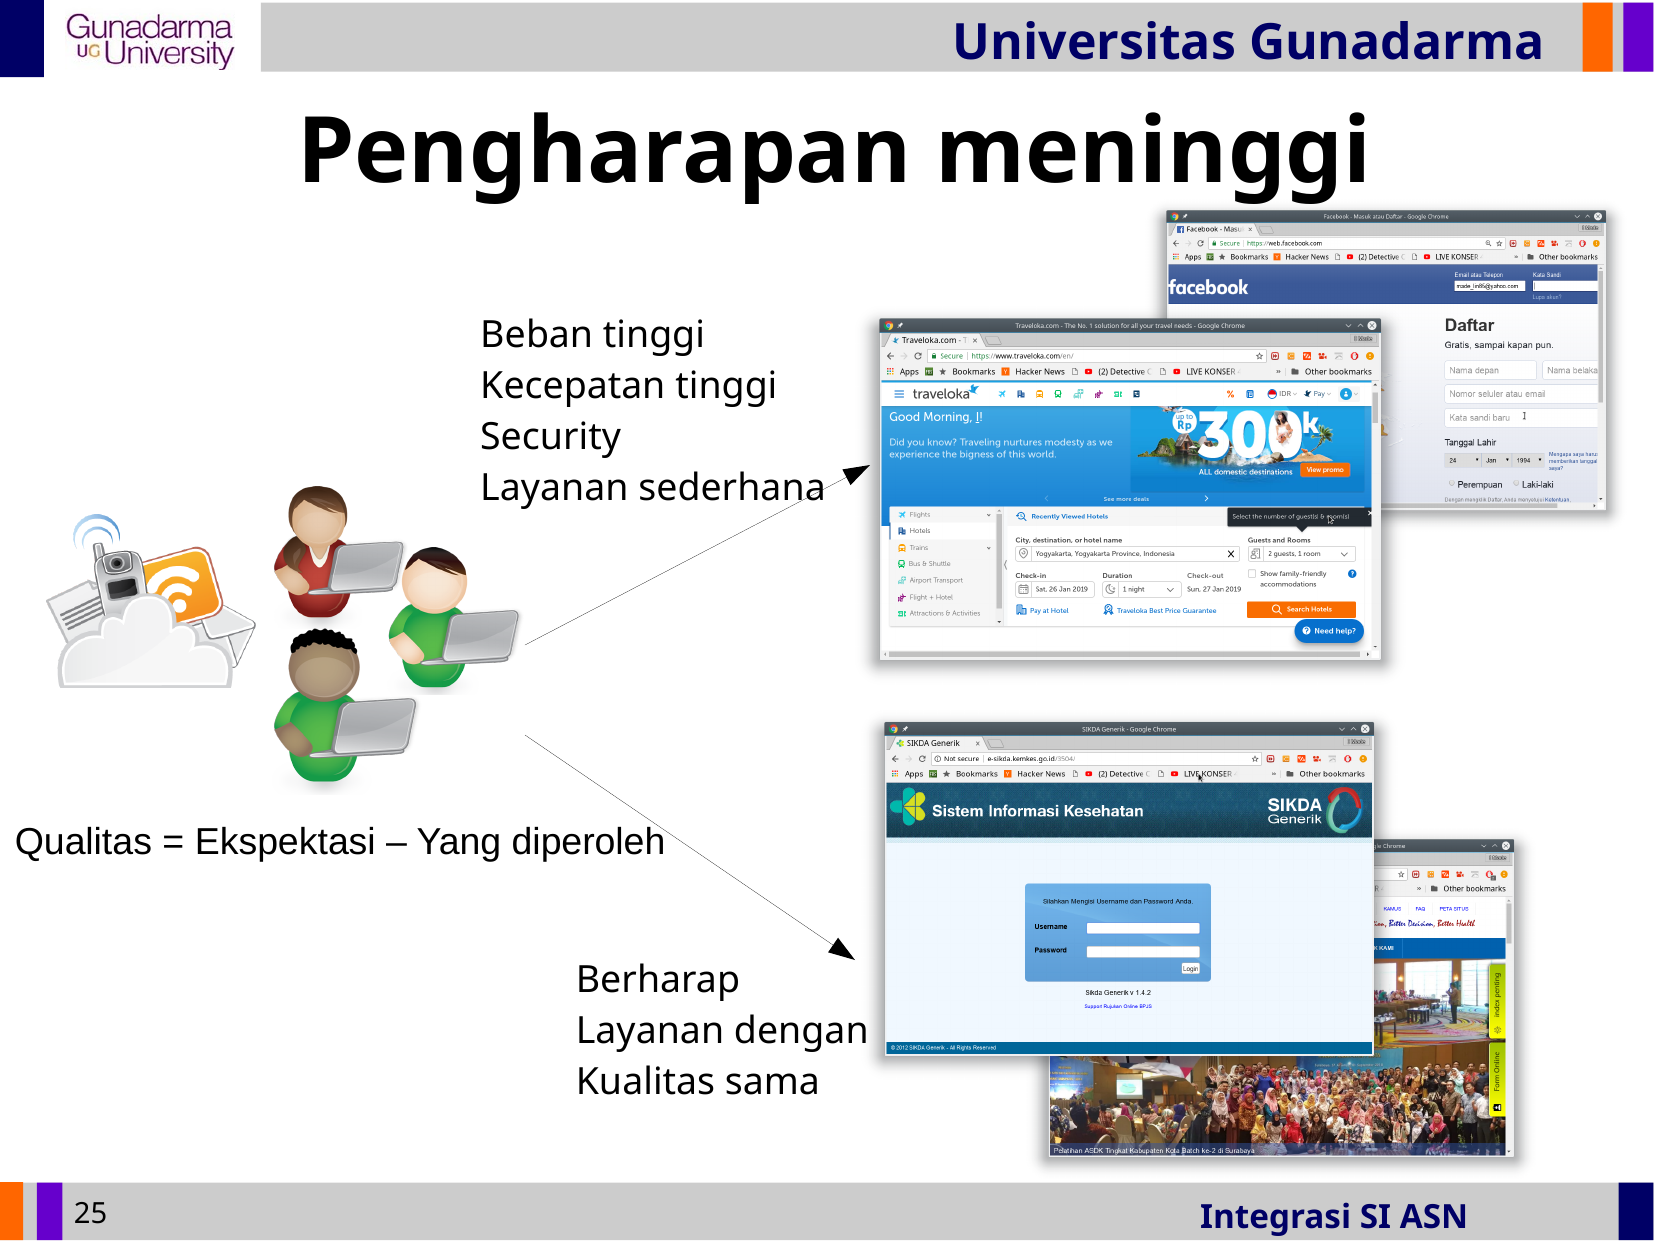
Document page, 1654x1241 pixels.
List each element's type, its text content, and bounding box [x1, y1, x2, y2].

title Pengharapan meninggi [78, 84, 1592, 211]
picture [849, 194, 1632, 691]
text_box Berharap Layanan dengan Kualitas sama [561, 945, 856, 1096]
picture [855, 704, 1542, 1186]
picture [65, 0, 235, 70]
picture [46, 477, 526, 796]
text_box Beban tinggi Kecepatan tinggi Security Layanan sederhana [465, 300, 811, 496]
text_box Qualitas = Ekspektasi – Yang diperoleh [0, 813, 706, 871]
